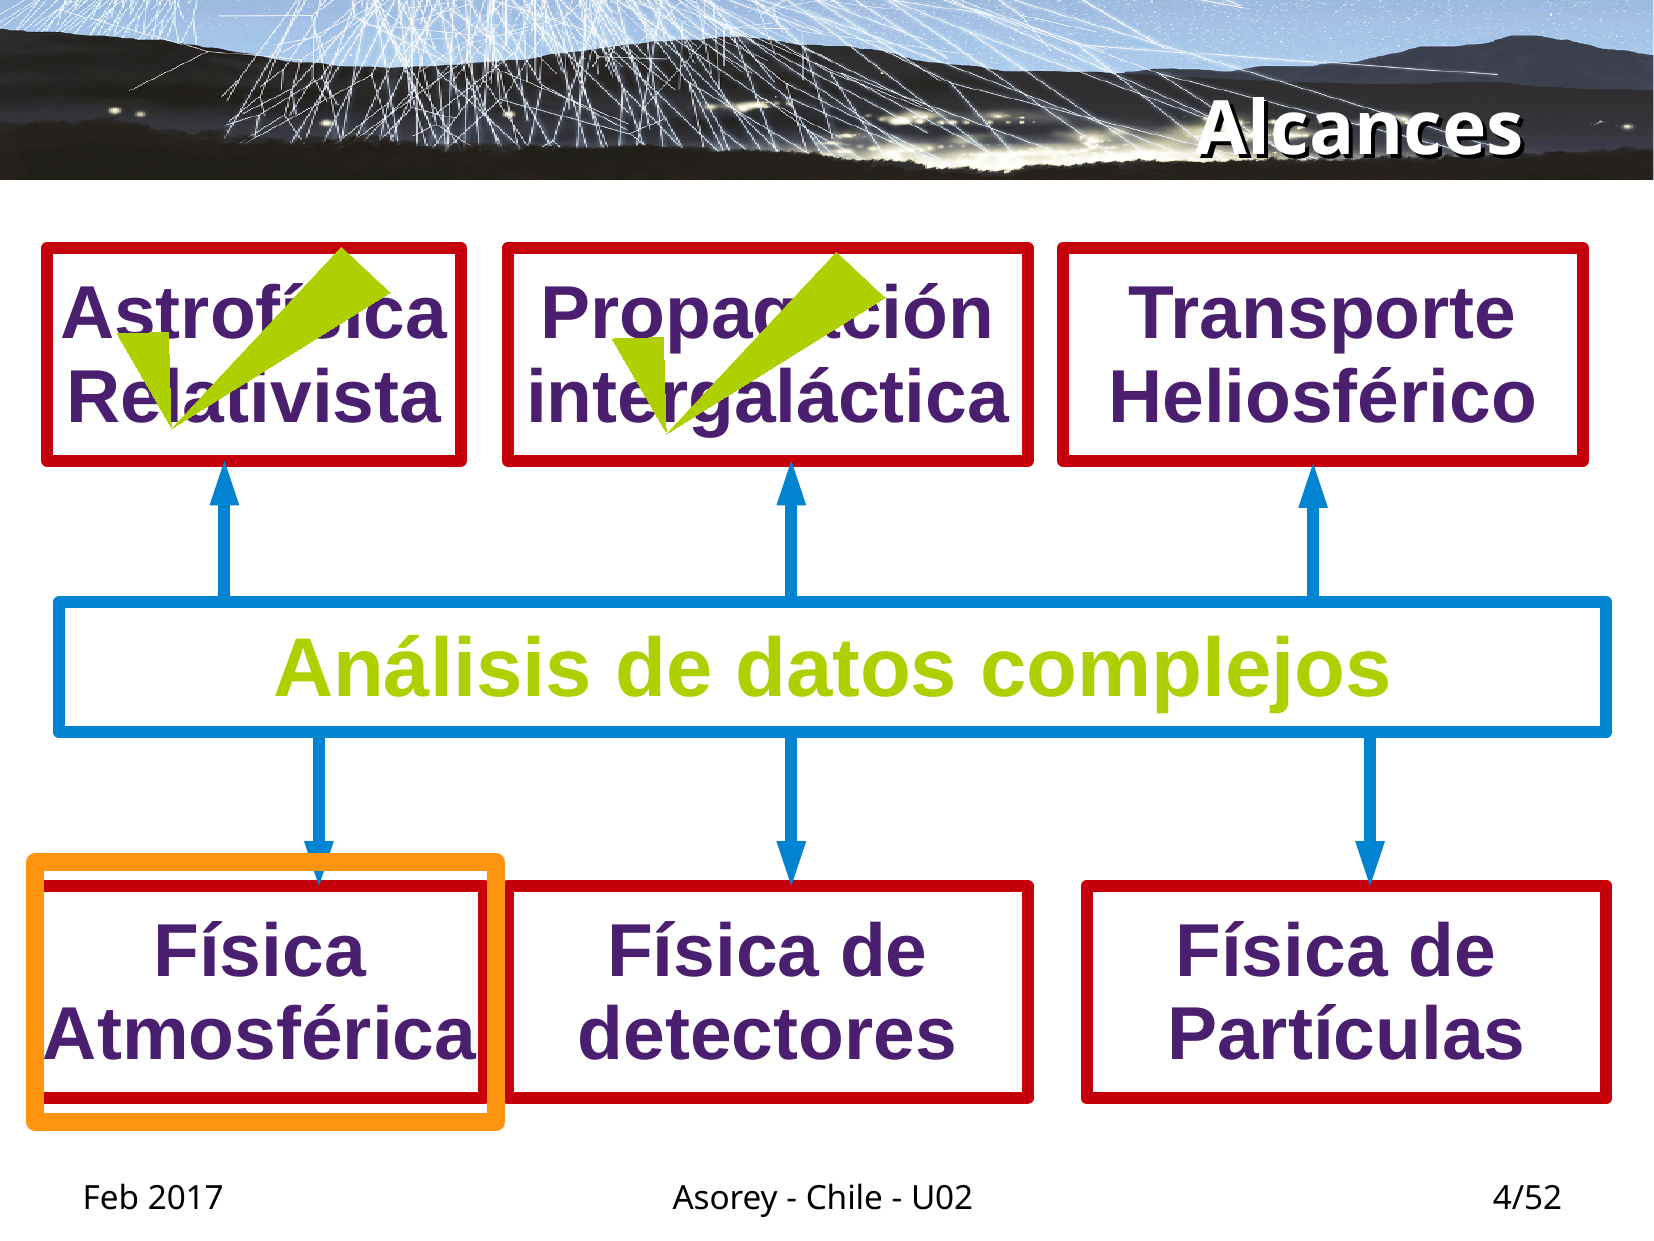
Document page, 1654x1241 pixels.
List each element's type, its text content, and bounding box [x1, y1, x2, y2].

text_box Transporte Heliosférico [1062, 248, 1583, 461]
text_box Física Atmosférica [44, 885, 485, 1099]
text_box [117, 247, 391, 429]
text_box [612, 252, 886, 434]
text_box Astrofísica Relativista [47, 248, 461, 461]
title Alcances [82, 49, 1571, 201]
text_box Física de Partículas [1086, 885, 1607, 1099]
text_box Física de detectores [507, 885, 1028, 1099]
text_box Análisis de datos complejos [59, 602, 1607, 733]
picture [0, 0, 1654, 180]
text_box Propagación intergaláctica [507, 248, 1028, 461]
